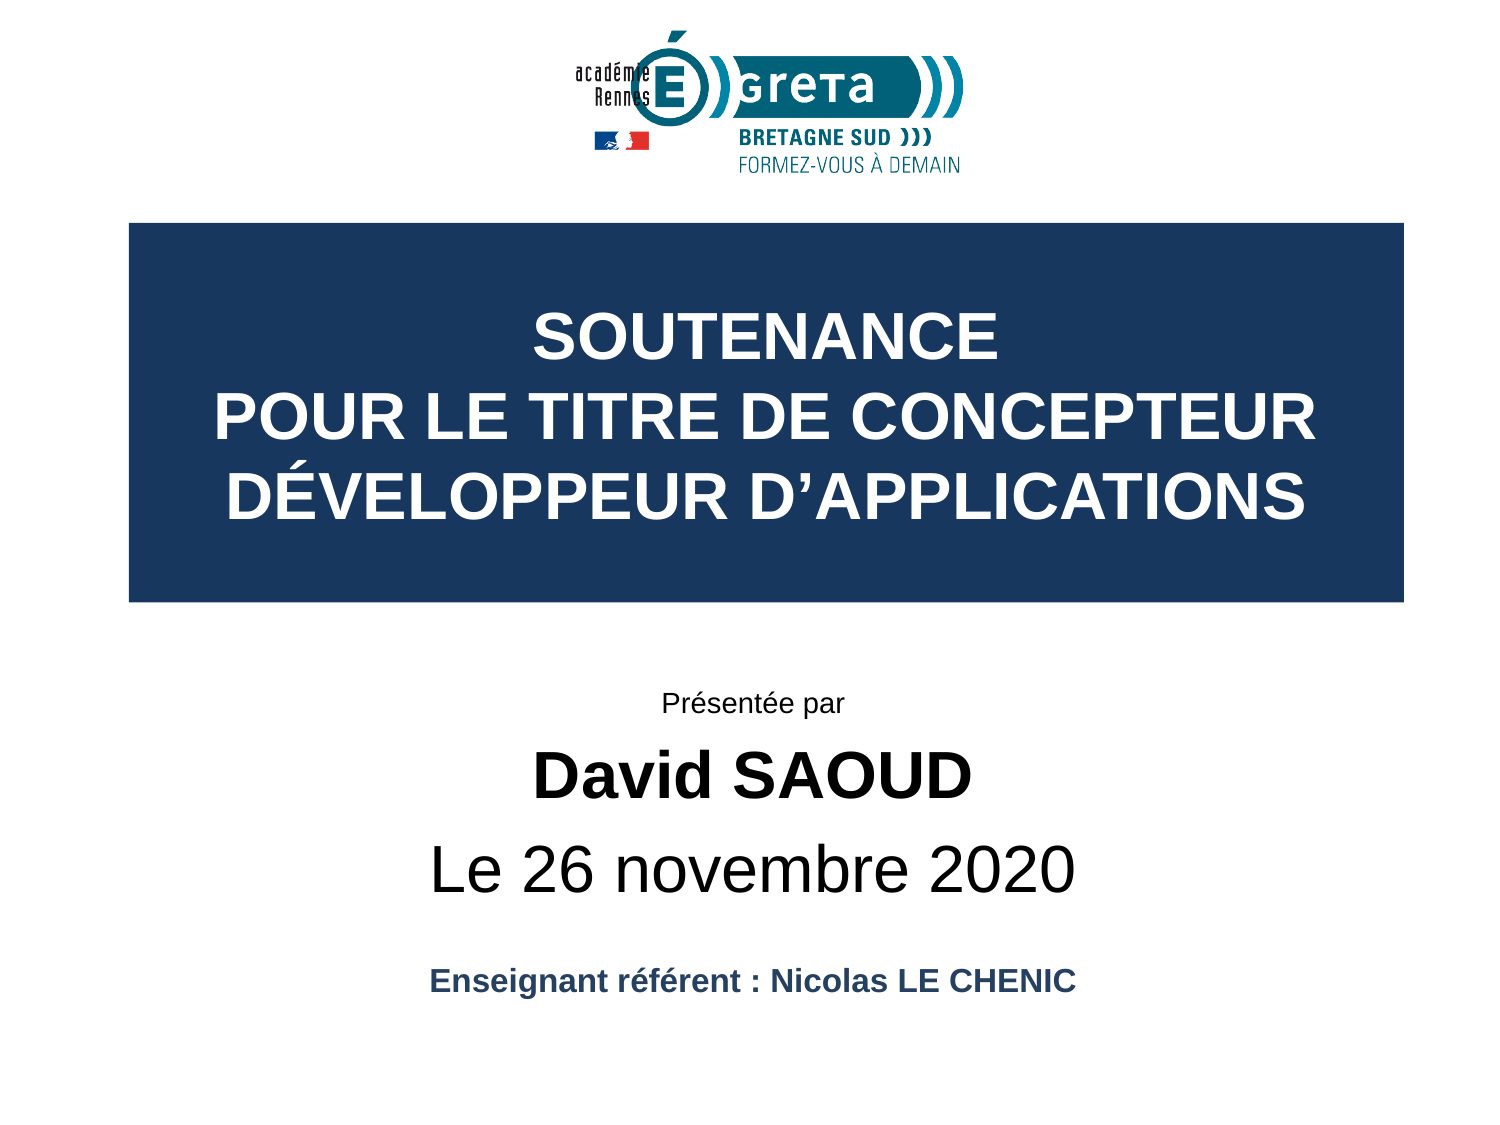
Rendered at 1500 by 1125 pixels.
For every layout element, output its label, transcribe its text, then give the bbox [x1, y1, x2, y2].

picture [569, 23, 969, 178]
subtitle Présentée par David SAOUD Le 26 novembre 2020 Enseignant référent : Nicolas LE CHENIC [199, 676, 1308, 1075]
title SOUTENANCE POUR LE TITRE DE CONCEPTEUR DÉVELOPPEUR D’APPLICATIONS [128, 222, 1404, 603]
